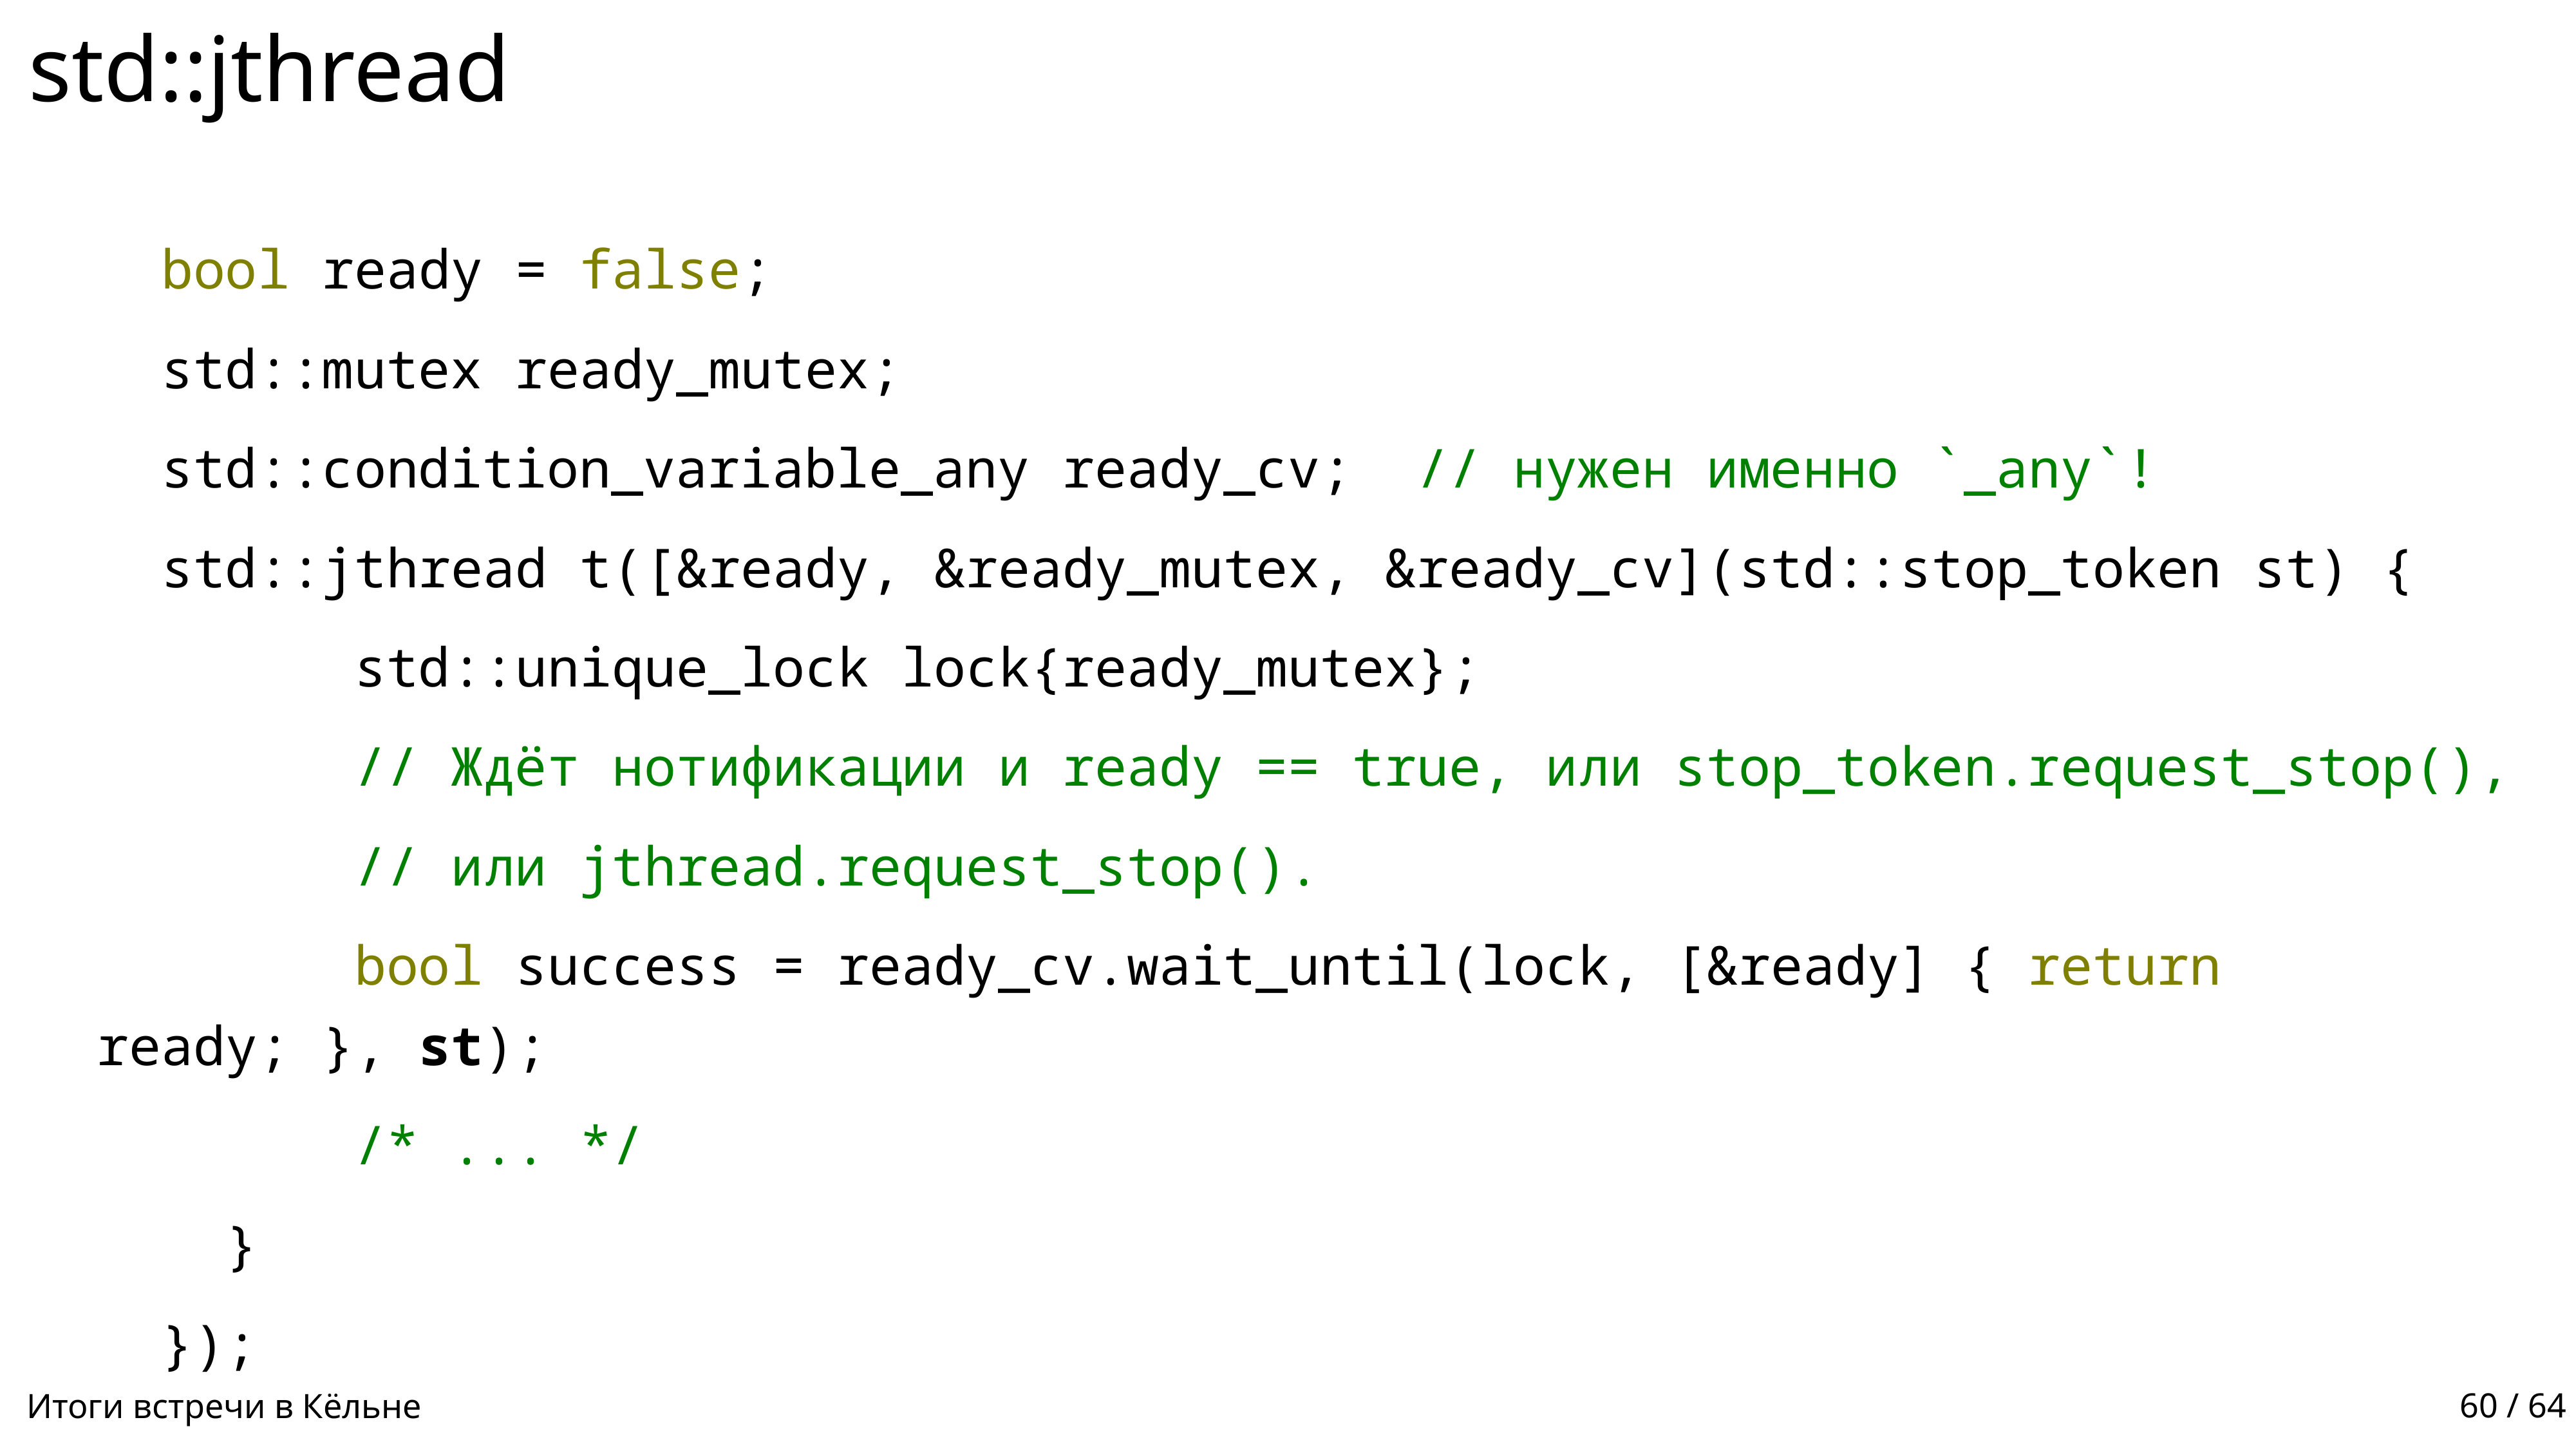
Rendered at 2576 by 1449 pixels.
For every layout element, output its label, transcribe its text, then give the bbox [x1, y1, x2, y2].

list Итоги встречи в Кёльне [17, 1376, 1114, 1431]
list bool ready = false; std::mutex ready_mutex; std::condition_variable_any ready_cv; // нужен именно `_any`! std::jthread t([&ready, &ready_mutex, &ready_cv](std::stop_token st) { std::unique_lock lock{ready_mutex}; // Ждёт нотификации и ready == true, или stop_token.request_stop(), // или jthread.request_stop(). bool success = ready_cv.wait_until(lock, [&ready] { return ready; }, st); /* ... */ } }); [87, 214, 2550, 1382]
list <number> / 64 [1479, 1376, 2576, 1431]
title std::jthread [19, 19, 2550, 155]
